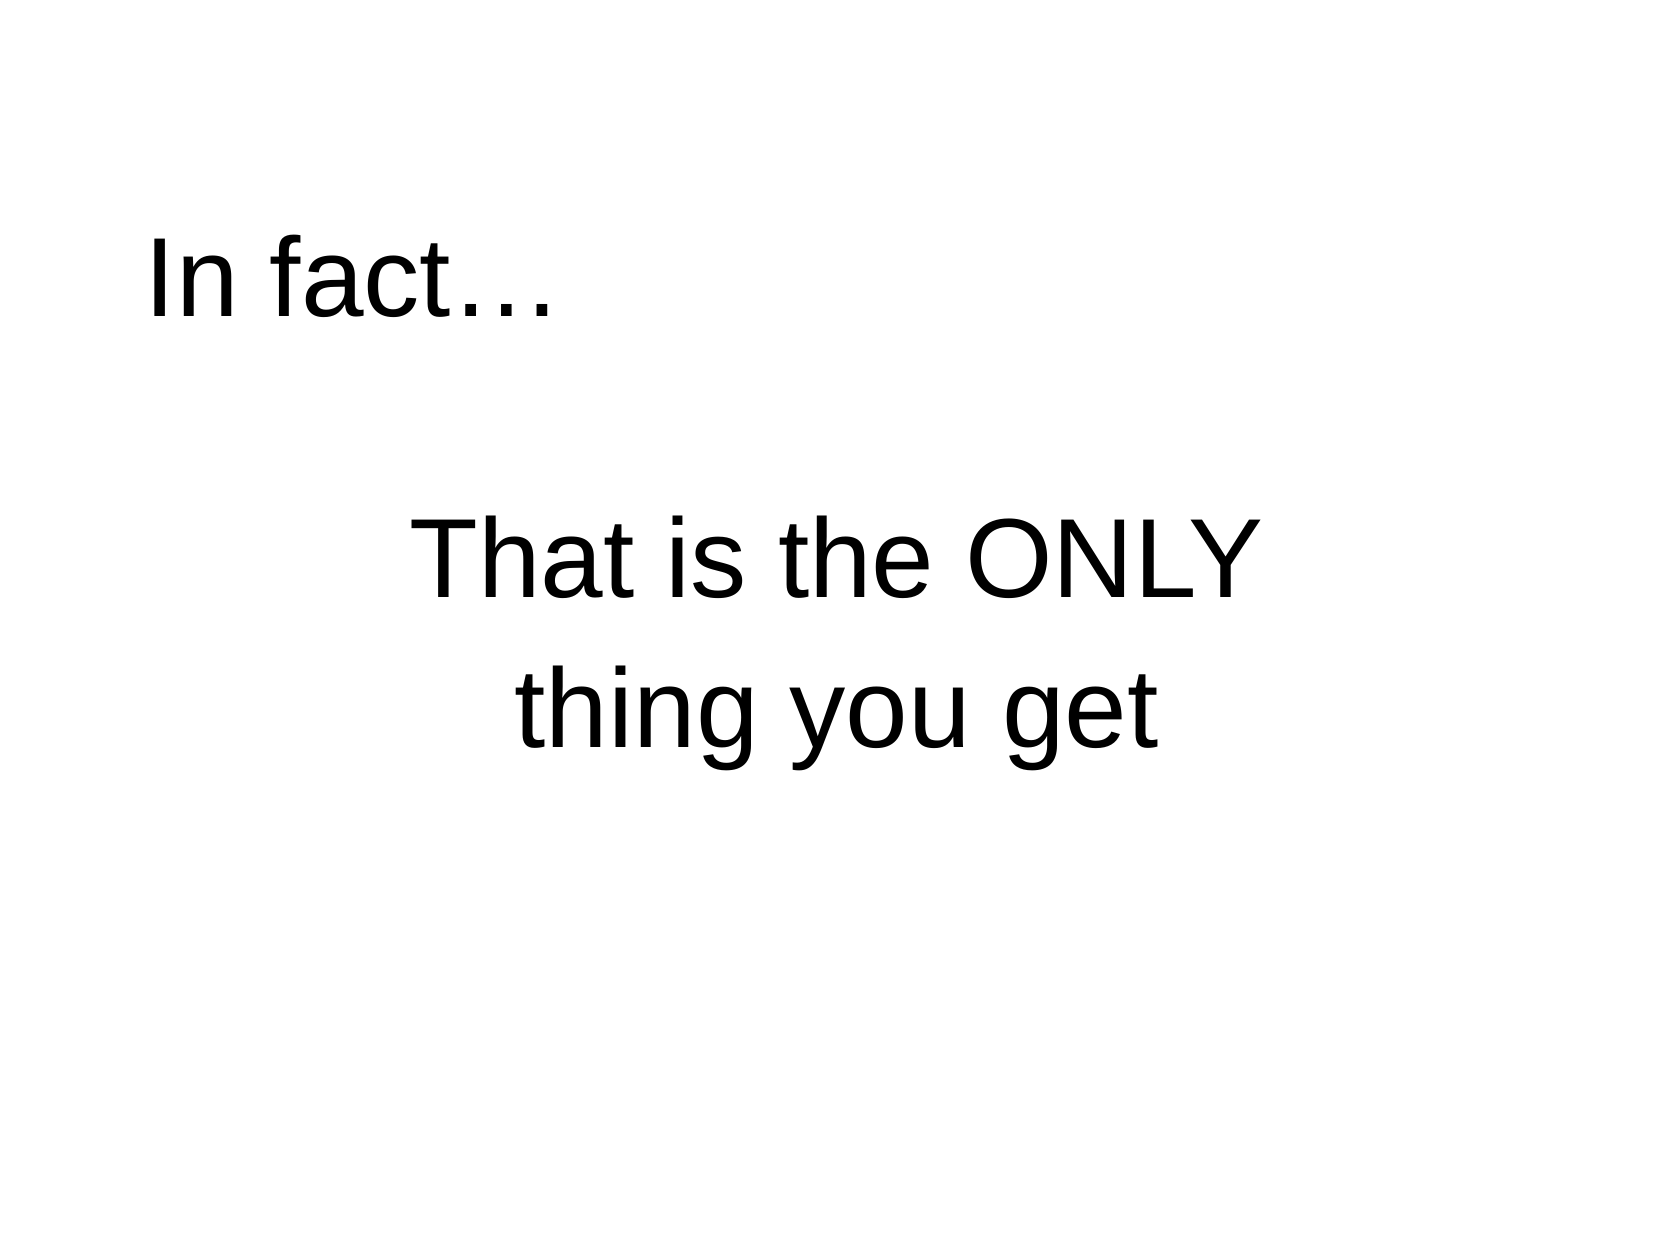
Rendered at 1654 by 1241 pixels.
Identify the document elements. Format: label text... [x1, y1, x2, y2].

title In fact… [129, 120, 1536, 410]
text_box That is the ONLY thing you get [133, 393, 1540, 849]
